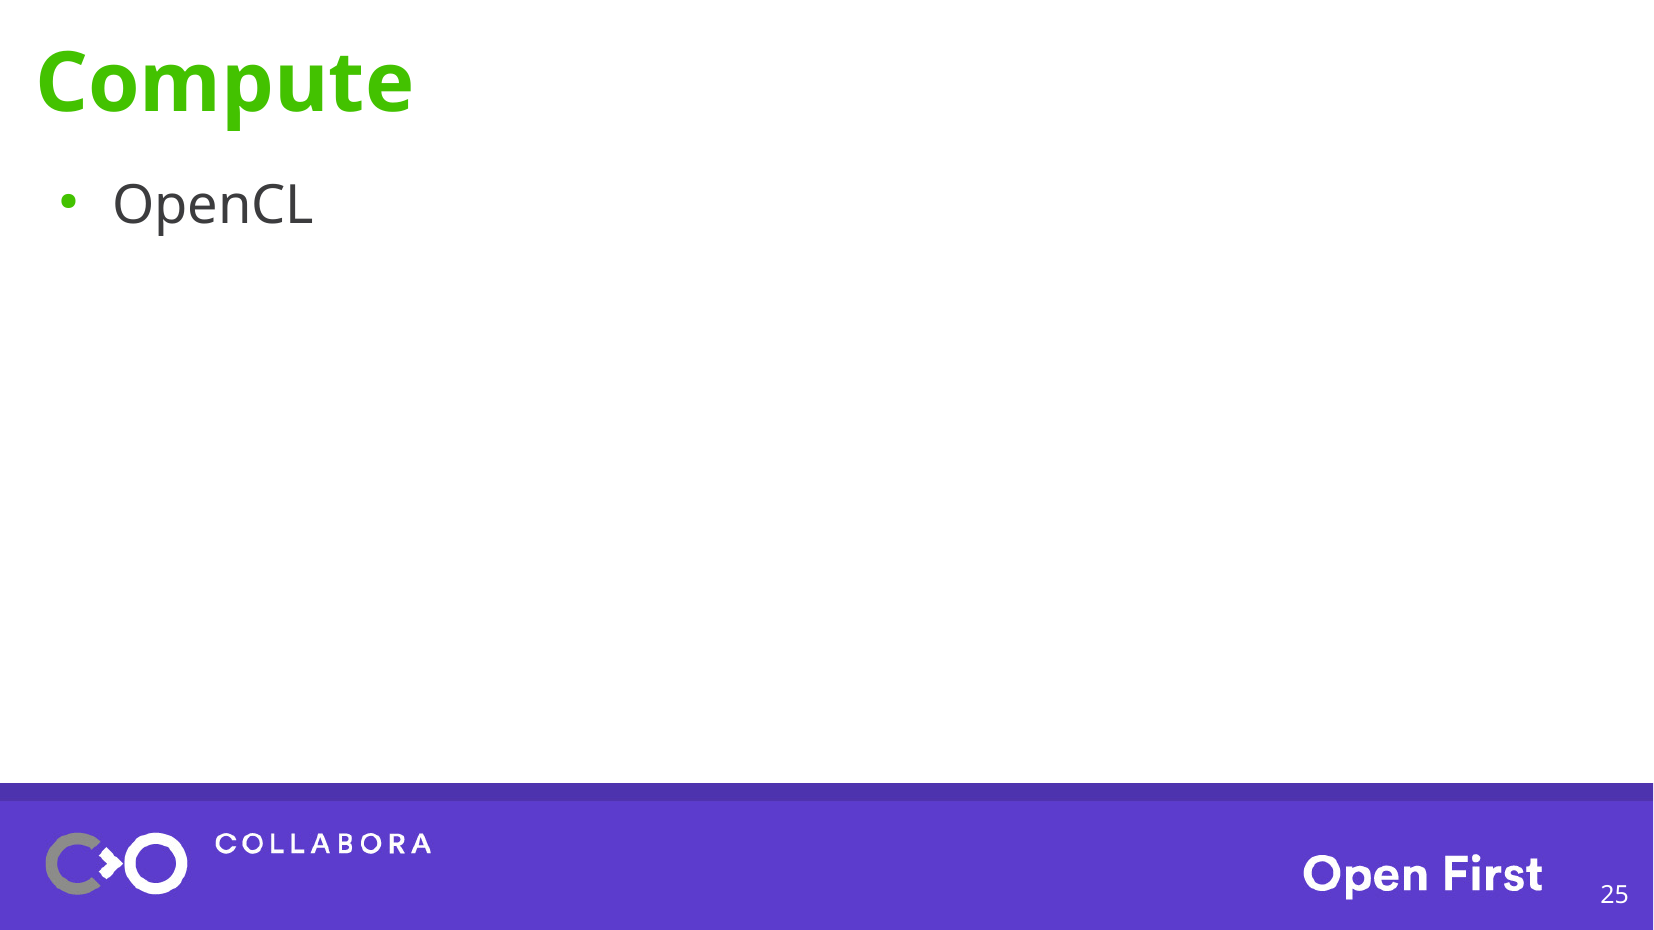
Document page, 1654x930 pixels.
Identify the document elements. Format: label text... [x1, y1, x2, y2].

list OpenCL [41, 160, 1613, 804]
picture [0, 0, 1654, 930]
title Compute [35, 28, 1608, 192]
